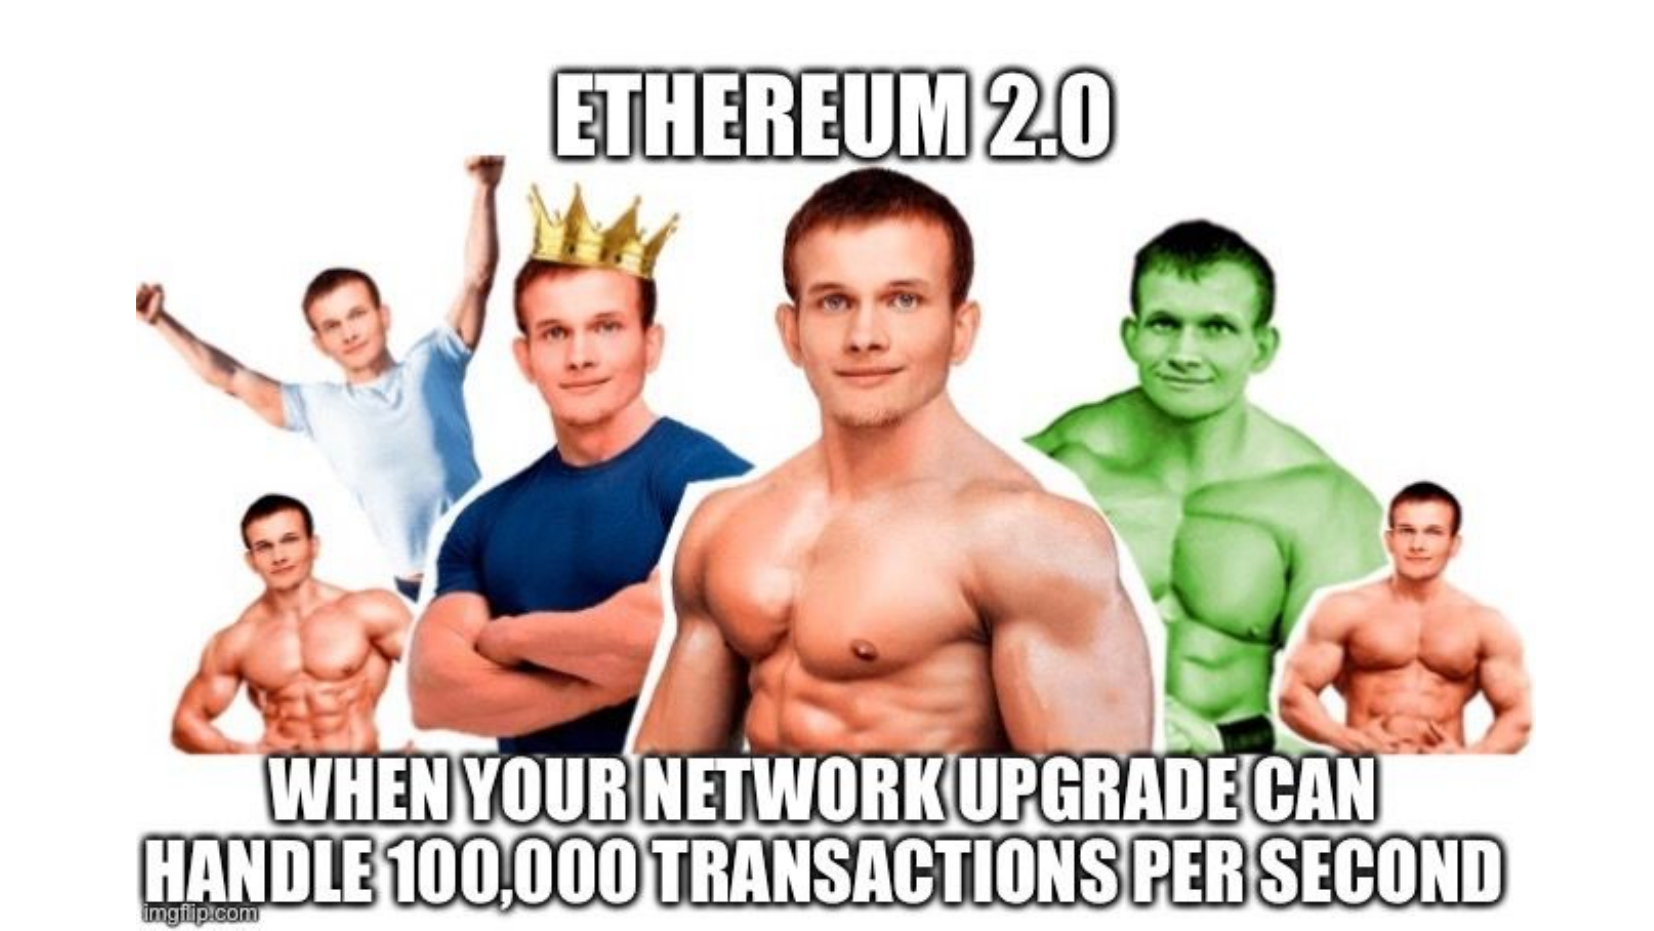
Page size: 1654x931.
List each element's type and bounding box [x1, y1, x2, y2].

picture [136, 0, 1536, 931]
